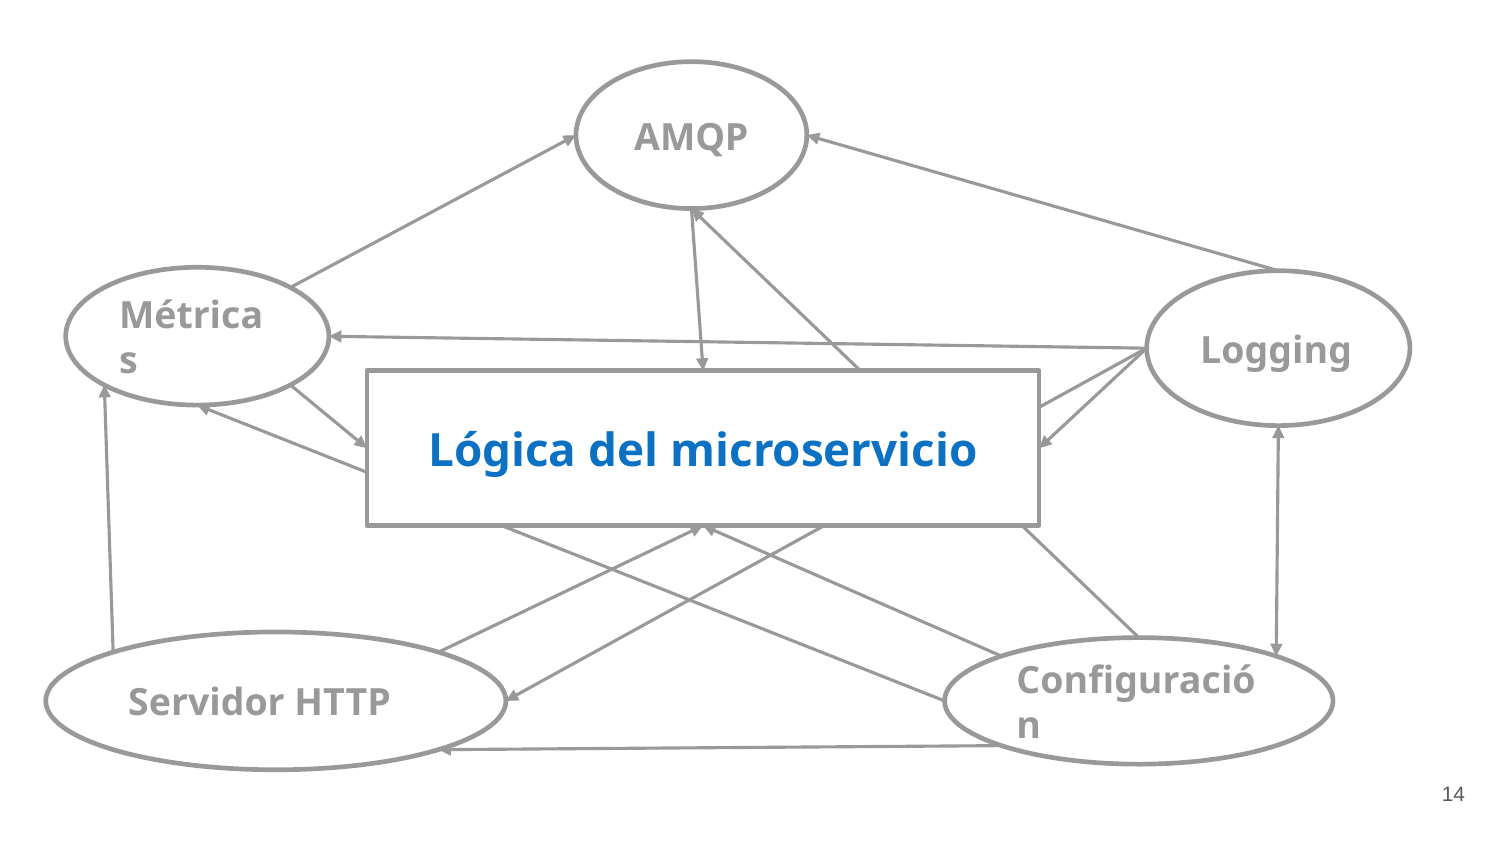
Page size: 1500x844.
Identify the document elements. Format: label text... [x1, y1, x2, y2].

text_box Métricas [65, 267, 329, 406]
text_box Configuración [944, 637, 1334, 765]
text_box Lógica del microservicio [366, 370, 1040, 526]
slide_number <number> [1385, 757, 1480, 830]
text_box AMQP [575, 61, 807, 209]
text_box Servidor HTTP [45, 631, 506, 770]
text_box Logging [1146, 270, 1410, 426]
